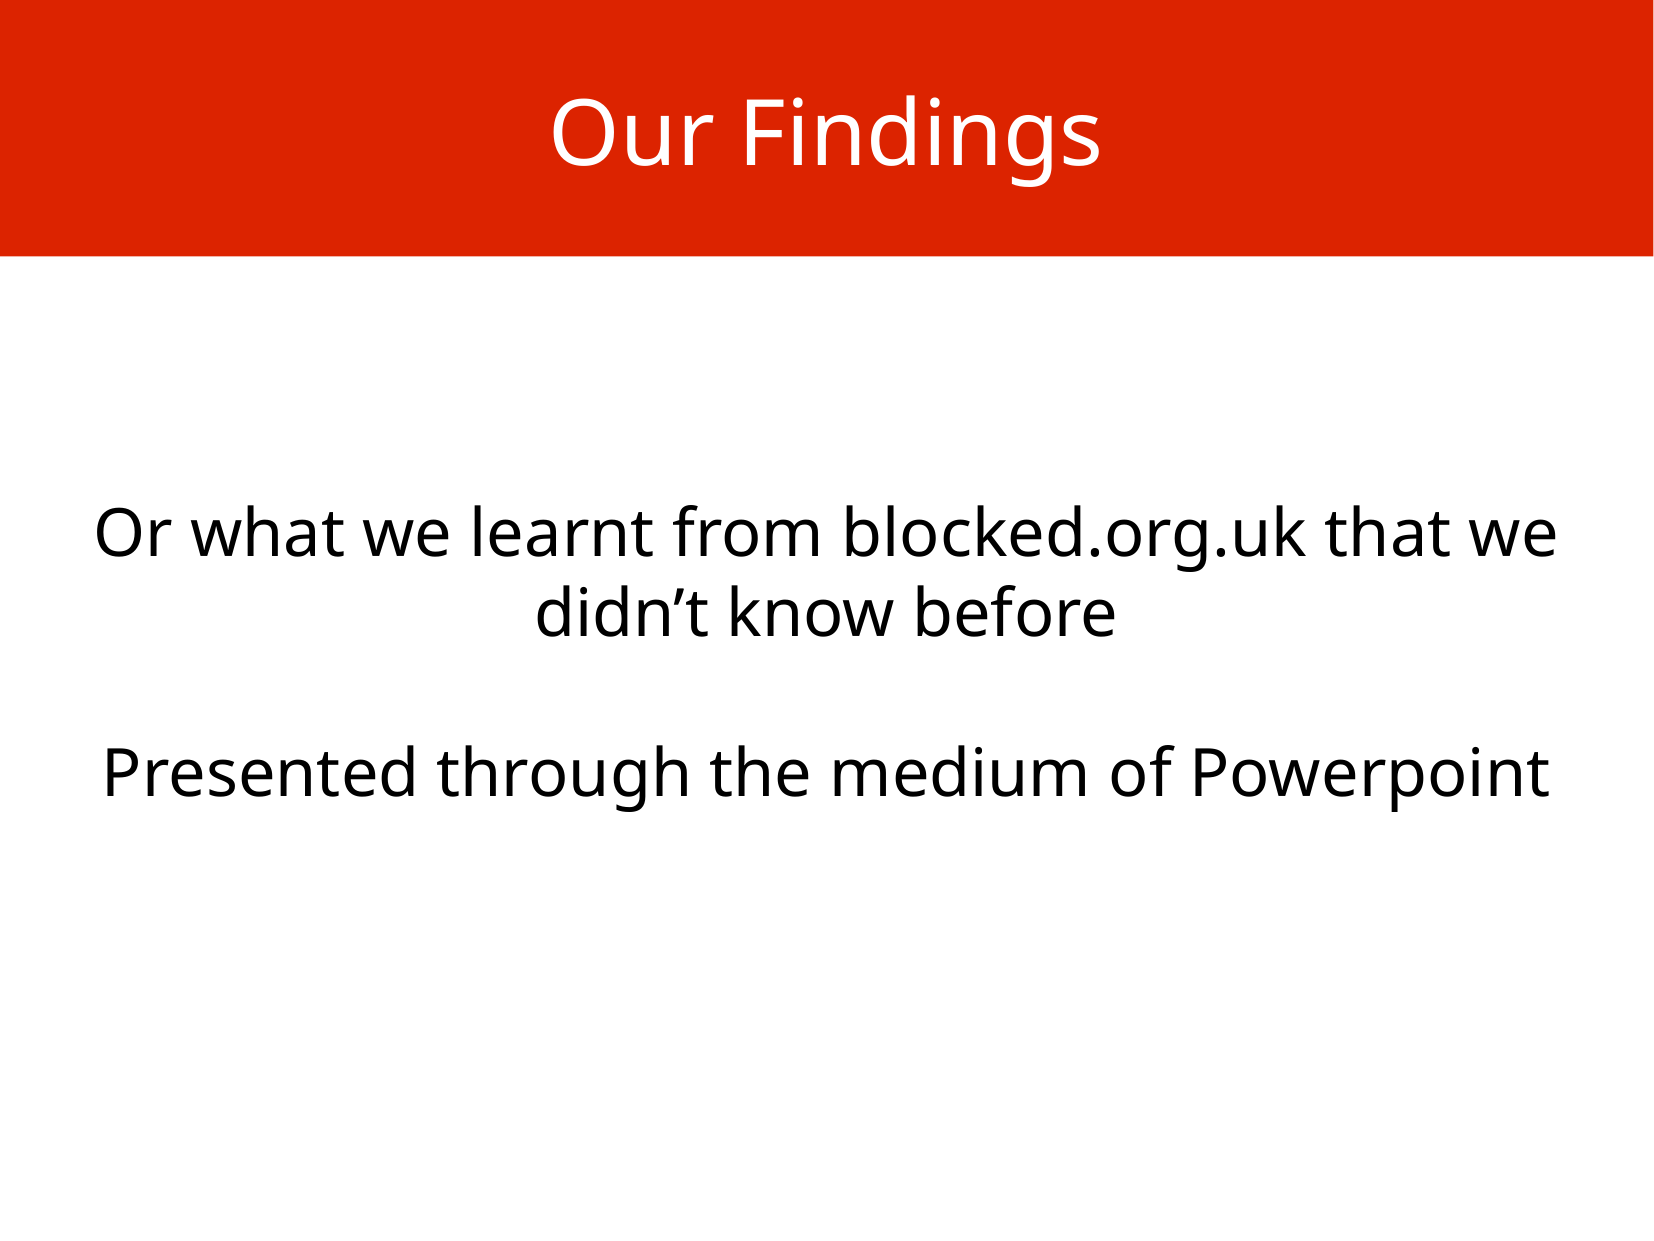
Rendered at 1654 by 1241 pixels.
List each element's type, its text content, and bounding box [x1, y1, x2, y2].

text_box Our Findings [0, 0, 1654, 257]
text_box Or what we learnt from blocked.org.uk that we didn’t know before Presented through the medium of Powerpoint [82, 290, 1571, 1010]
